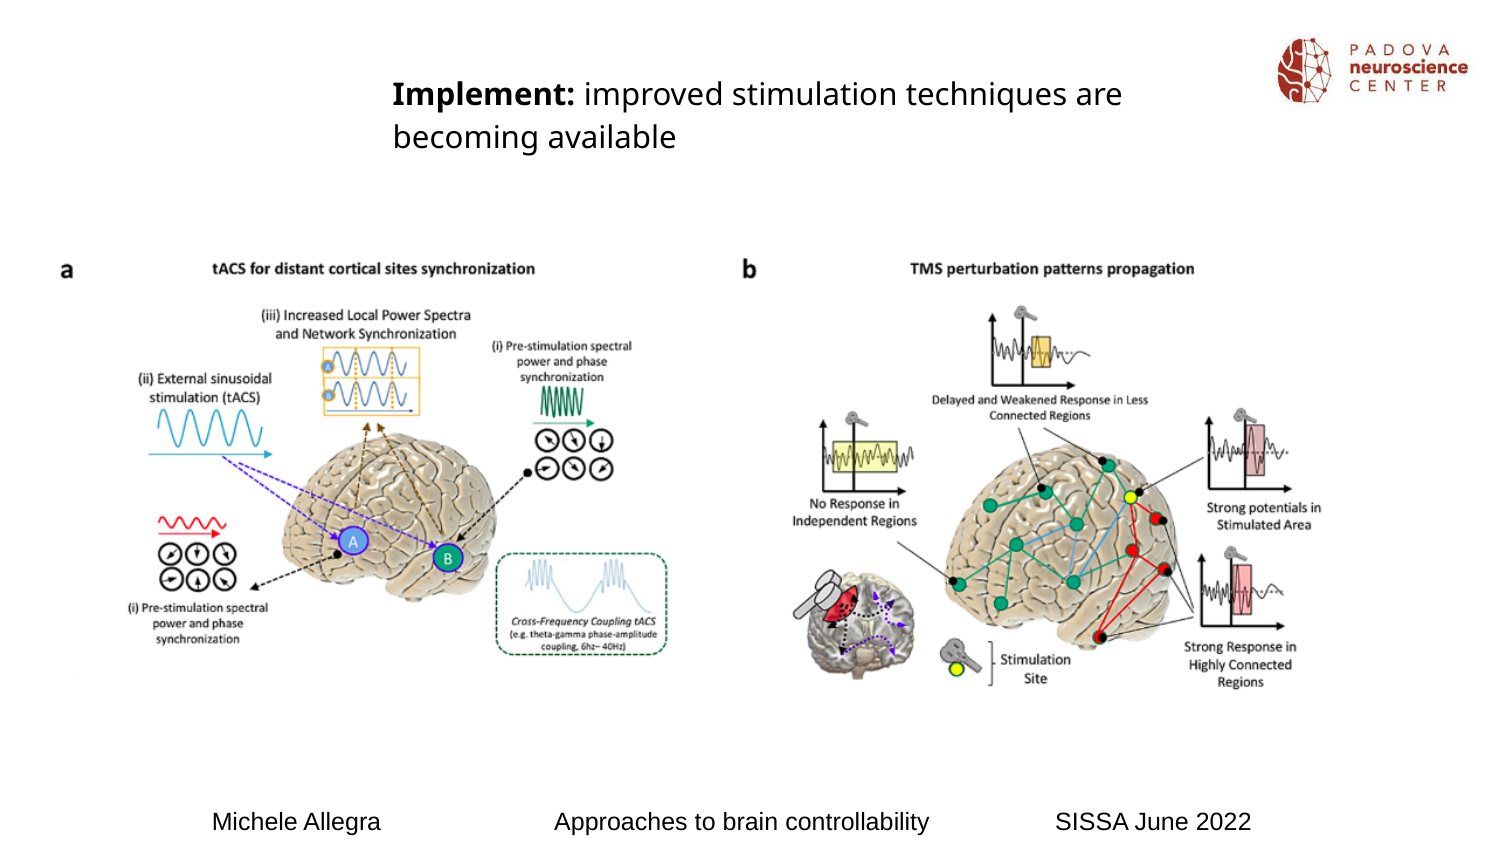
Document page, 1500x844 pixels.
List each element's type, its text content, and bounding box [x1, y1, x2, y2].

text_box Michele Allegra Approaches to brain controllability SISSA June 2022 [58, 794, 1409, 844]
text_box Implement: improved stimulation techniques are becoming available [342, 64, 1158, 160]
picture [47, 258, 1347, 715]
picture [1268, 10, 1476, 123]
